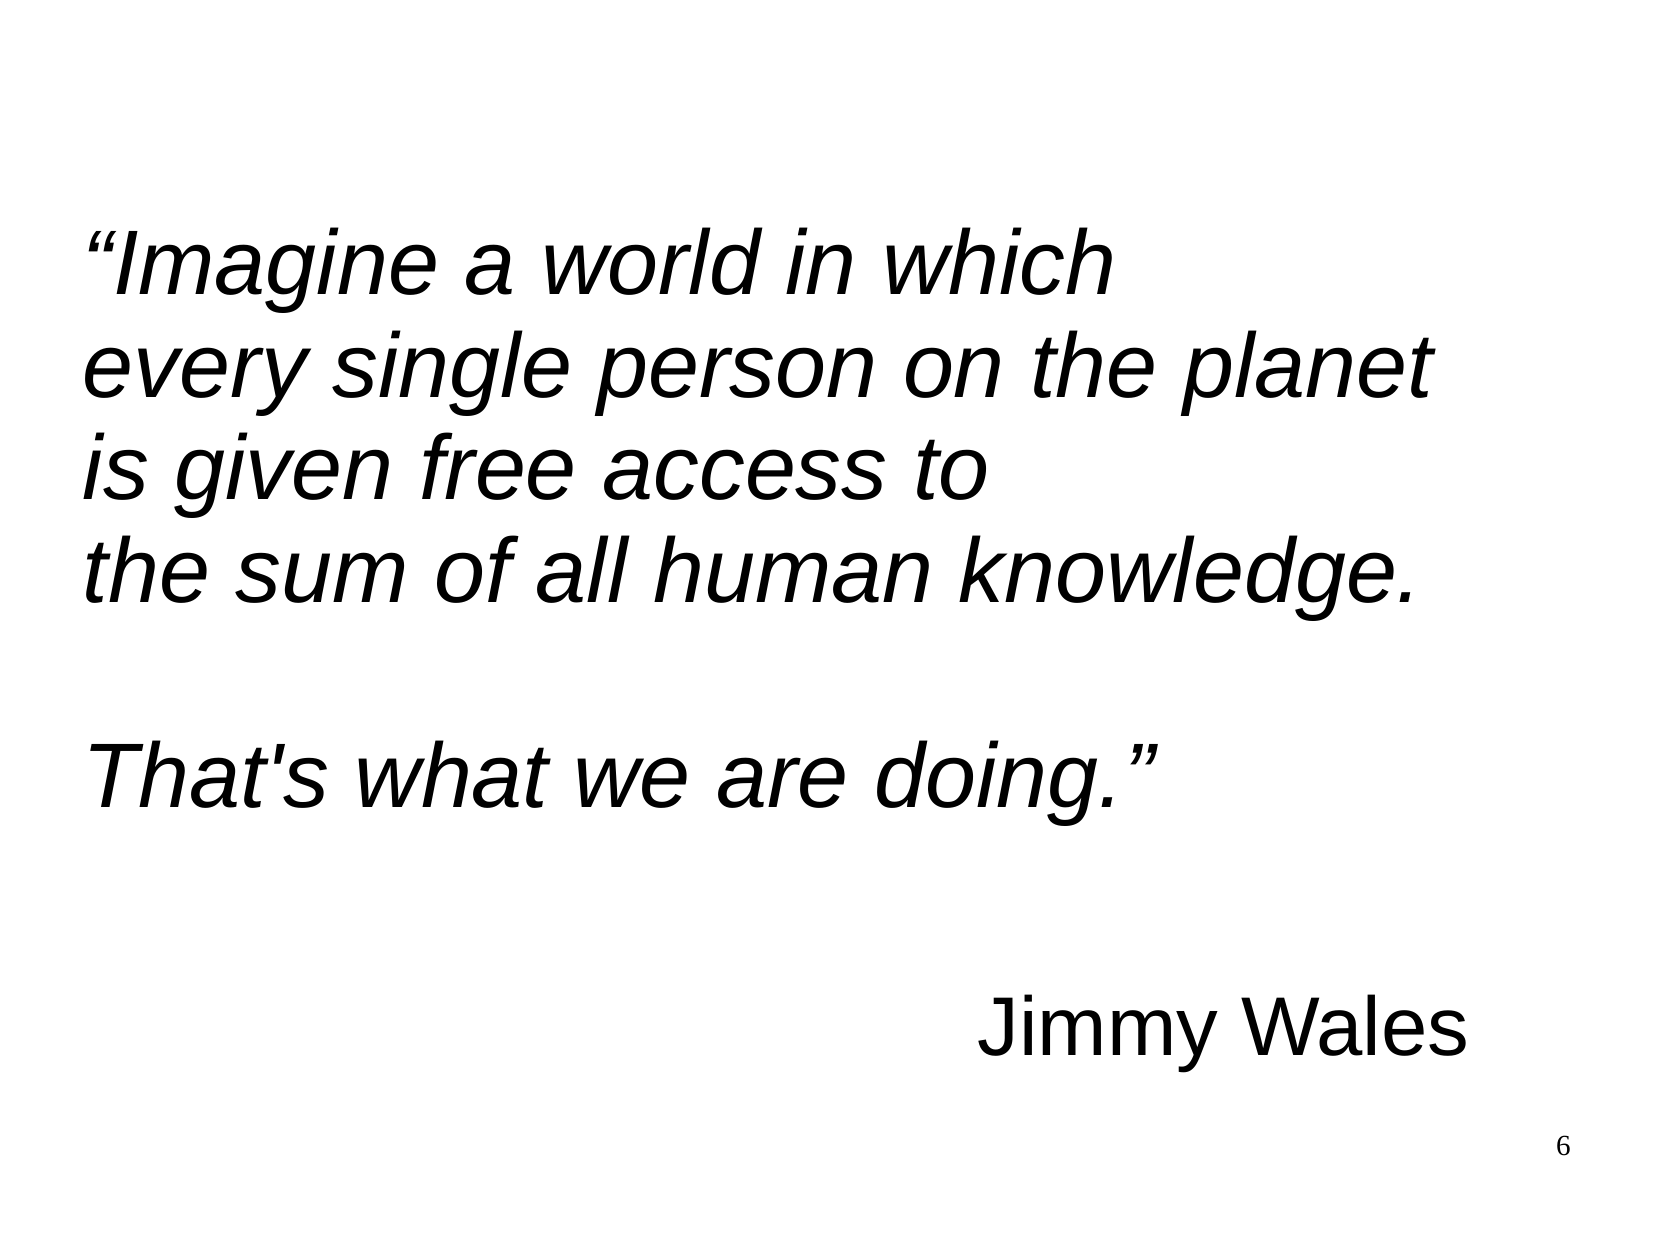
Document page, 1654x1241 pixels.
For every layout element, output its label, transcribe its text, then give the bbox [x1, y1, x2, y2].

title “Imagine a world in which every single person on the planet is given free access to the sum of all human knowledge. That's what we are doing.” [82, 211, 1571, 827]
text_box Jimmy Wales [925, 973, 1522, 1082]
